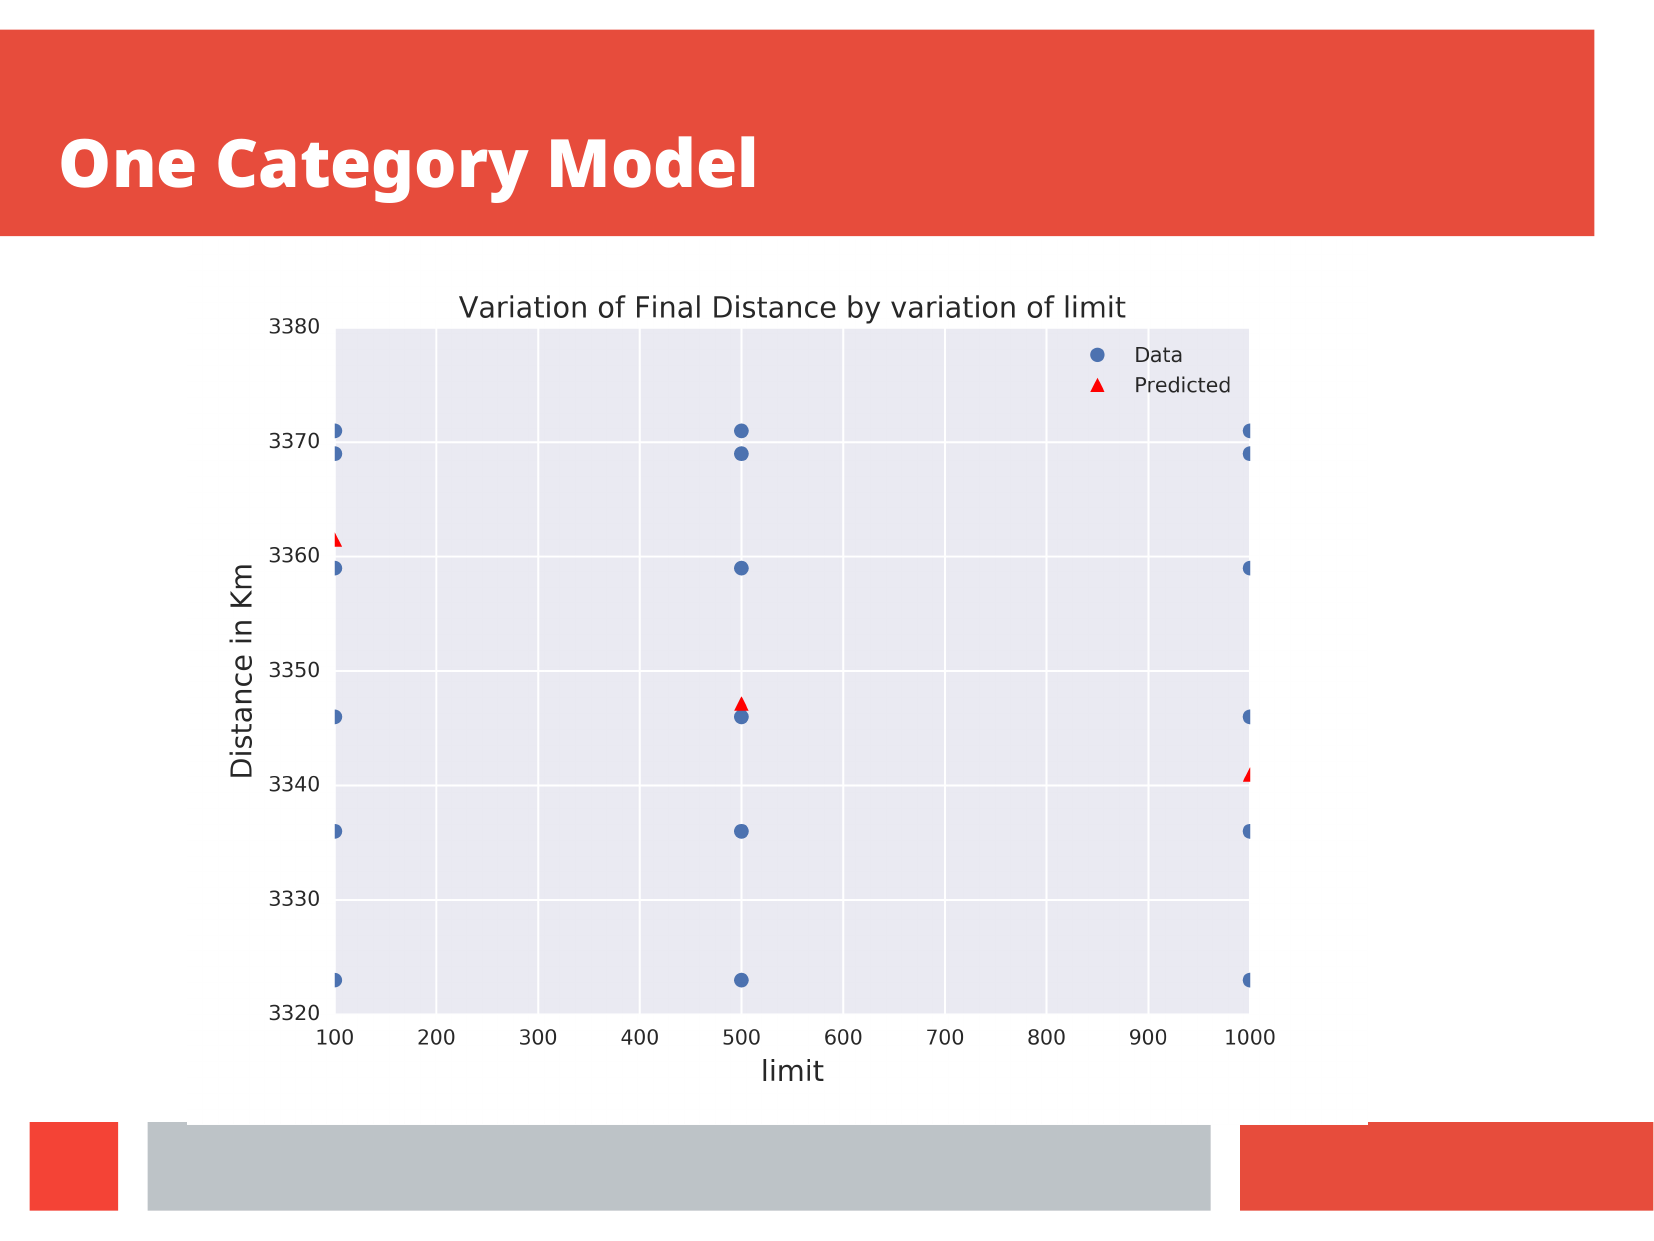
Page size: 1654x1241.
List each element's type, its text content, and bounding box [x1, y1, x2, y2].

picture [187, 239, 1368, 1126]
title One Category Model [59, 59, 1595, 207]
